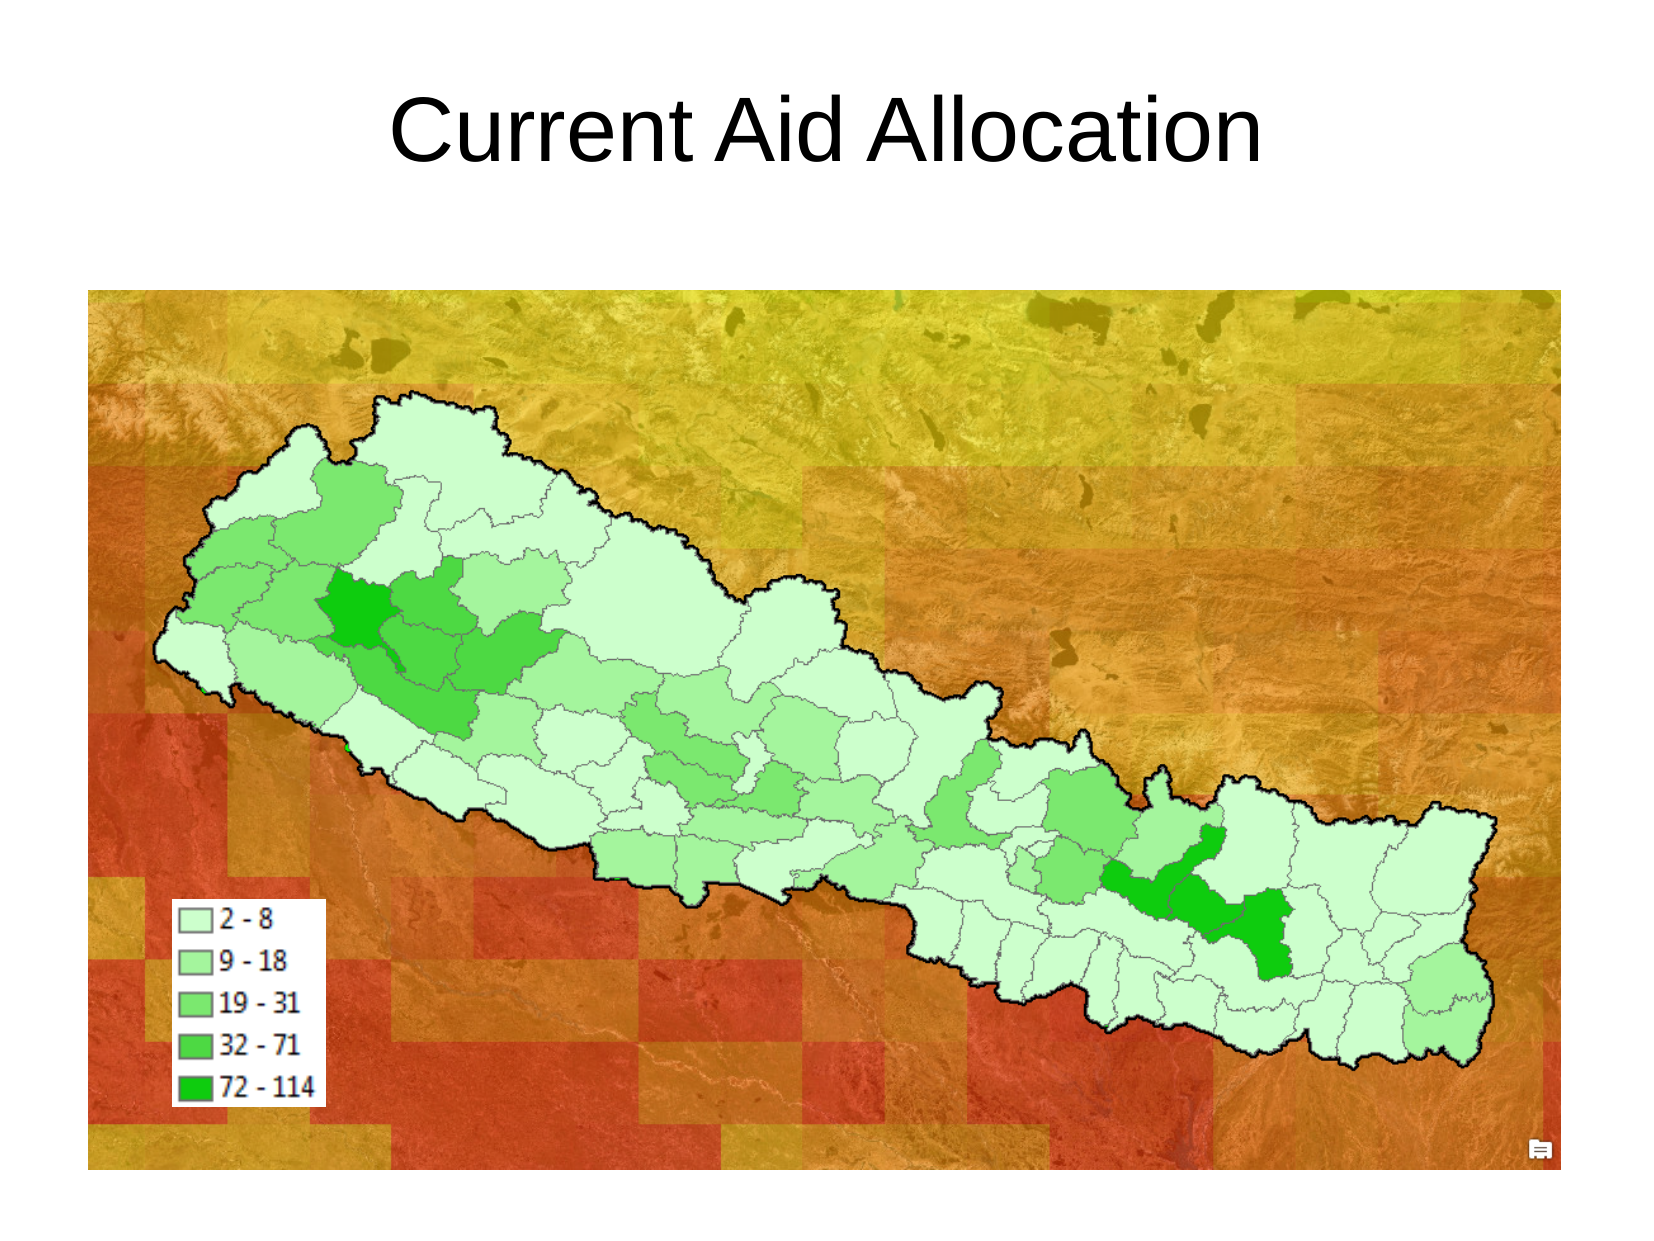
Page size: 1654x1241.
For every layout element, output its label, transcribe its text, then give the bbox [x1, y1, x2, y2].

title Current Aid Allocation [82, 25, 1572, 233]
picture [88, 290, 1561, 1171]
